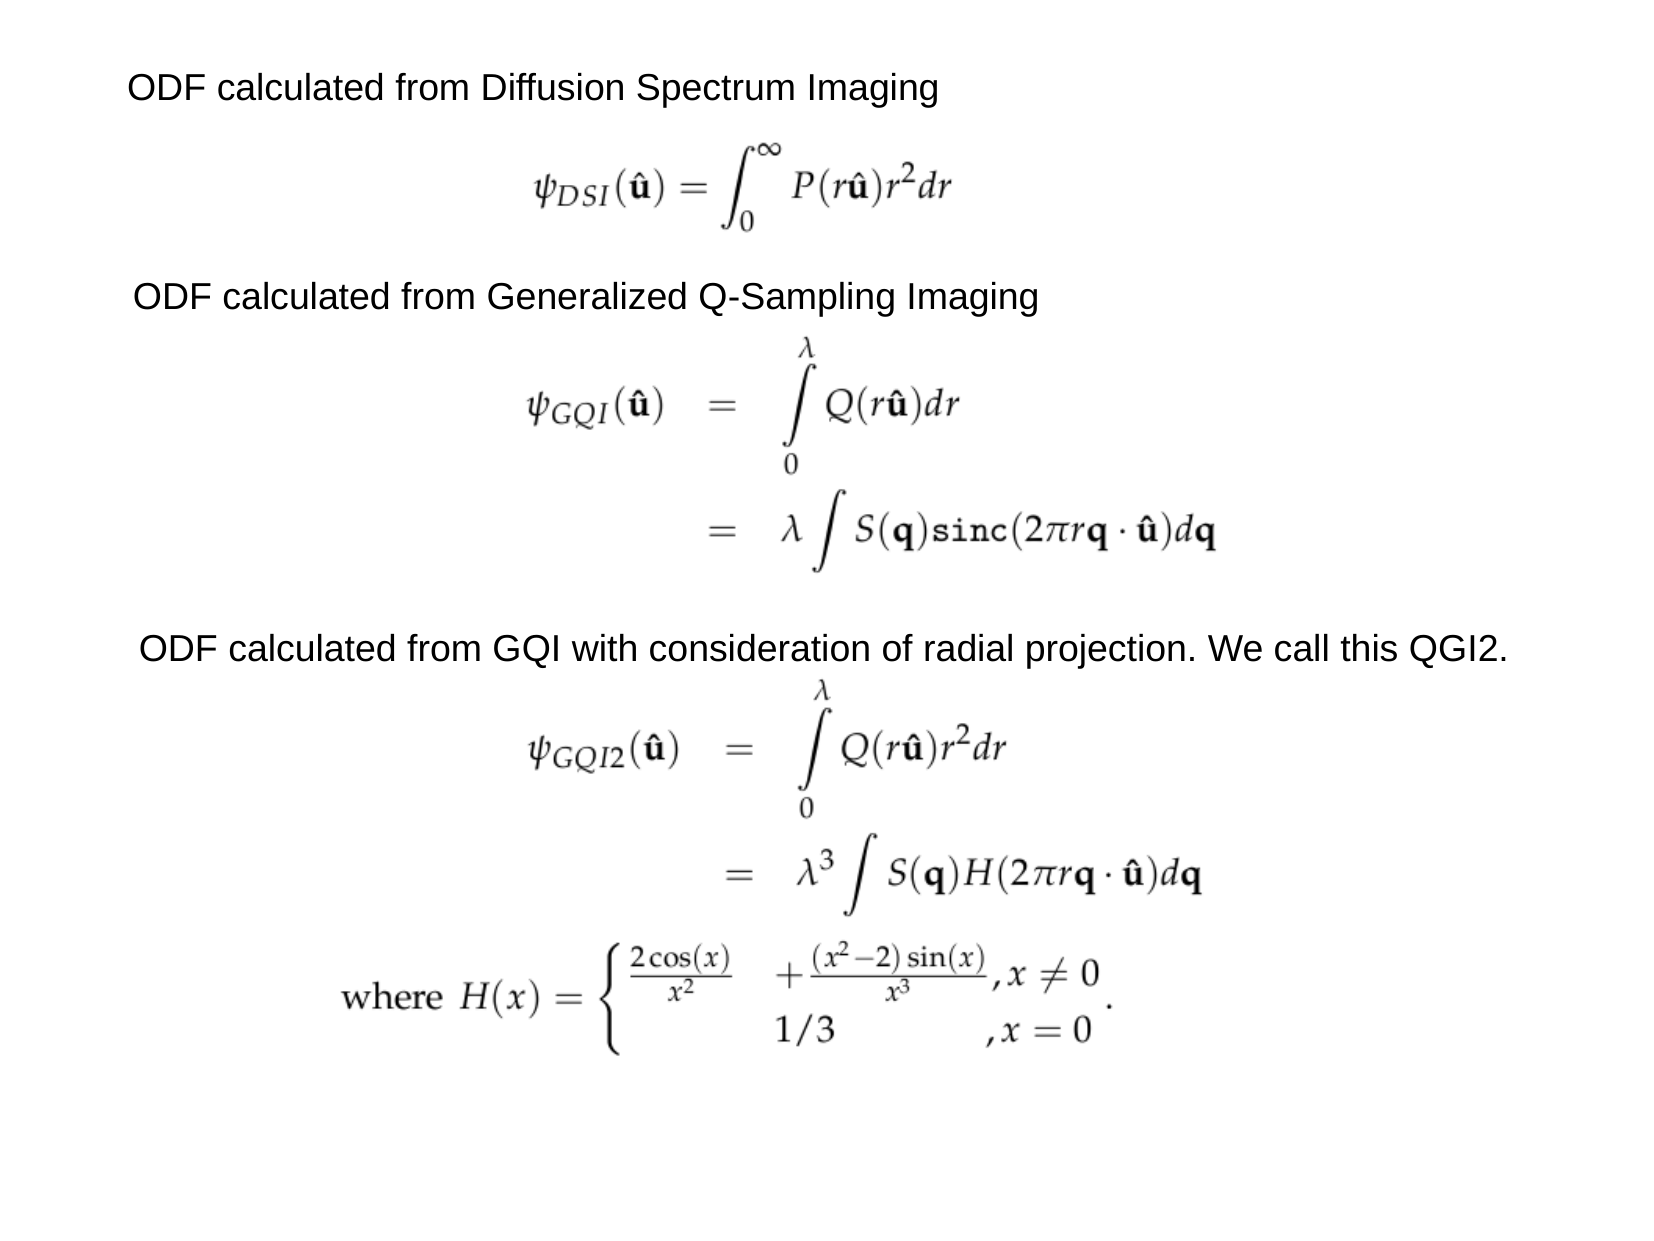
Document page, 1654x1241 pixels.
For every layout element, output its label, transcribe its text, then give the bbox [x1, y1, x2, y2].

picture [324, 677, 1241, 1070]
text_box ODF calculated from GQI with consideration of radial projection. We call this QGI2. [124, 620, 1536, 677]
text_box ODF calculated from Diffusion Spectrum Imaging [112, 59, 955, 146]
picture [487, 320, 1241, 579]
text_box ODF calculated from Generalized Q-Sampling Imaging [118, 267, 1055, 325]
picture [505, 118, 975, 250]
